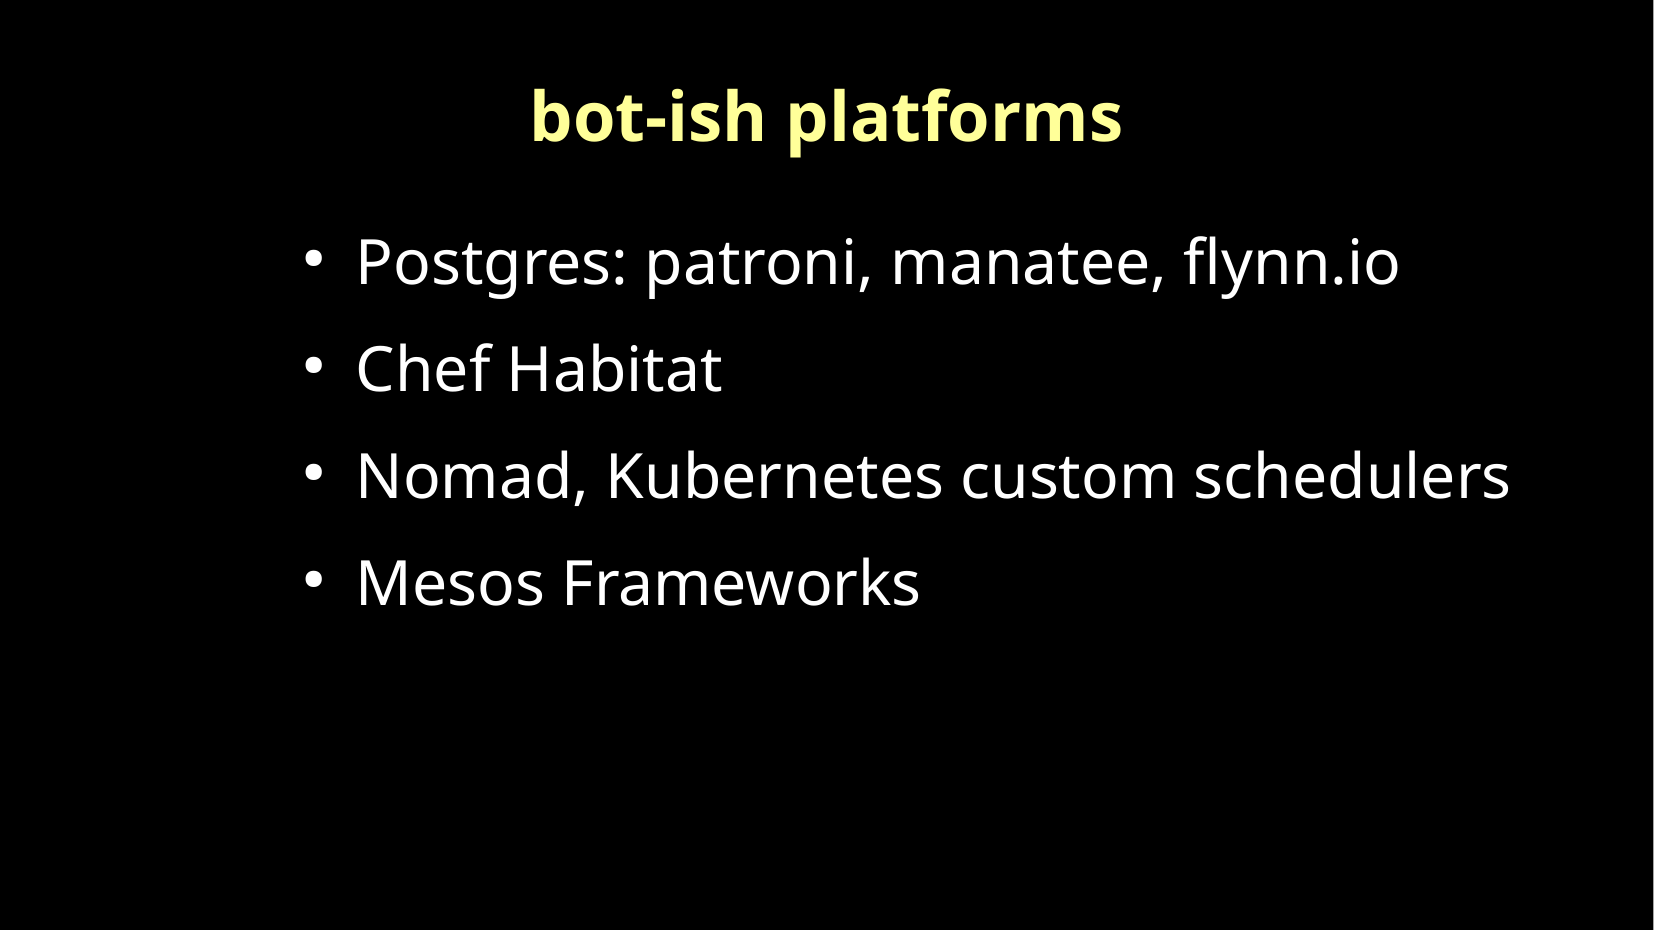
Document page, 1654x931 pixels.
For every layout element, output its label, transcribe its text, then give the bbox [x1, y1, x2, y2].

title bot-ish platforms [82, 37, 1571, 193]
list Postgres: patroni, manatee, flynn.io Chef Habitat Nomad, Kubernetes custom schedulers Mesos Frameworks [285, 217, 1571, 757]
